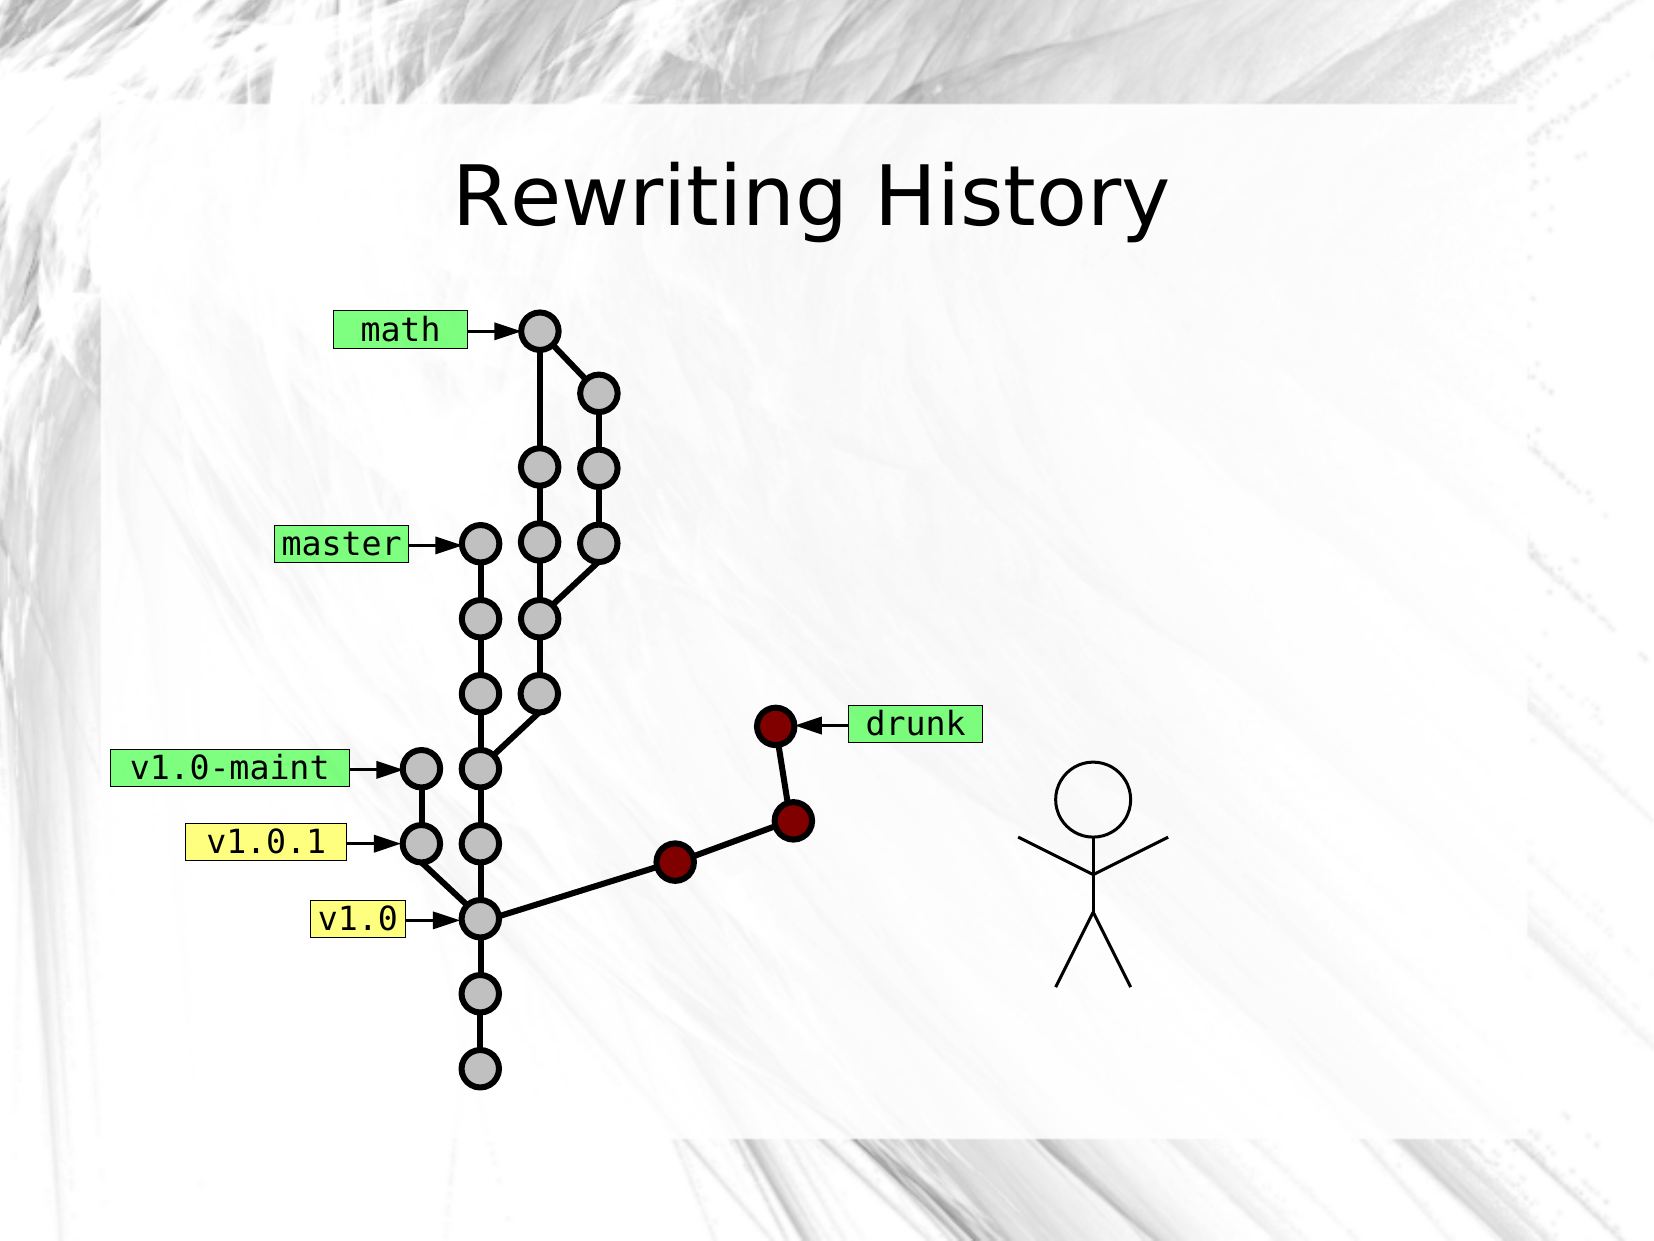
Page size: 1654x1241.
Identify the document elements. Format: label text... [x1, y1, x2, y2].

title Rewriting History [118, 112, 1506, 281]
text_box math [333, 310, 468, 349]
text_box [580, 449, 618, 487]
text_box [402, 825, 441, 863]
text_box [774, 802, 813, 840]
text_box drunk [848, 705, 983, 743]
text_box [521, 312, 559, 350]
text_box [580, 524, 618, 562]
text_box [461, 825, 500, 863]
text_box [656, 843, 694, 881]
text_box [461, 900, 500, 938]
text_box [520, 523, 559, 561]
text_box [402, 750, 441, 788]
text_box [520, 448, 559, 486]
text_box [461, 750, 500, 788]
text_box [520, 600, 559, 638]
text_box [461, 675, 500, 713]
text_box v1.0-maint [110, 749, 350, 787]
text_box [461, 600, 500, 638]
text_box [756, 707, 795, 746]
text_box master [274, 525, 409, 563]
text_box v1.0.1 [185, 823, 347, 861]
text_box [461, 525, 500, 563]
picture [0, 0, 1654, 1241]
text_box [520, 675, 559, 713]
text_box [461, 975, 500, 1013]
text_box [580, 374, 618, 412]
text_box v1.0 [310, 900, 406, 938]
text_box [461, 1050, 500, 1088]
